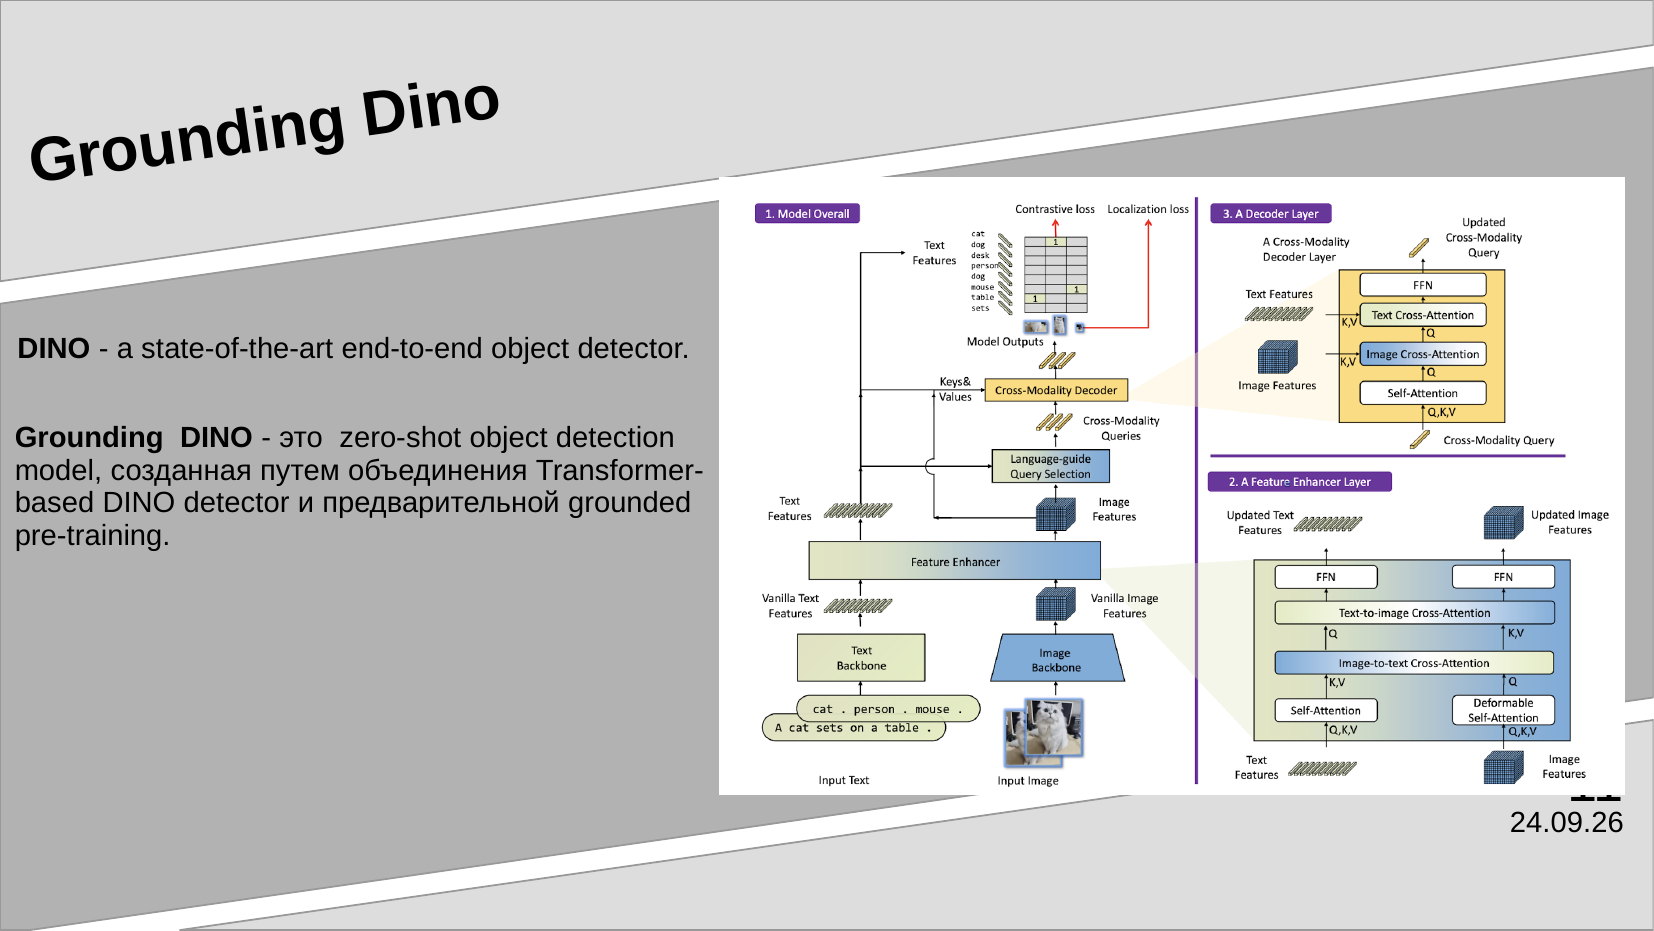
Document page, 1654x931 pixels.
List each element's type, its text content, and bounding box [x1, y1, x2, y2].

text_box DINO - a state-of-the-art end-to-end object detector. [0, 324, 709, 384]
text_box Grounding DINO - это zero-shot object detection model, созданная путем объединения Transformer-based DINO detector и предварительной grounded pre-training. [0, 413, 722, 614]
picture [719, 177, 1625, 795]
title Grounding Dino [14, 0, 1254, 266]
